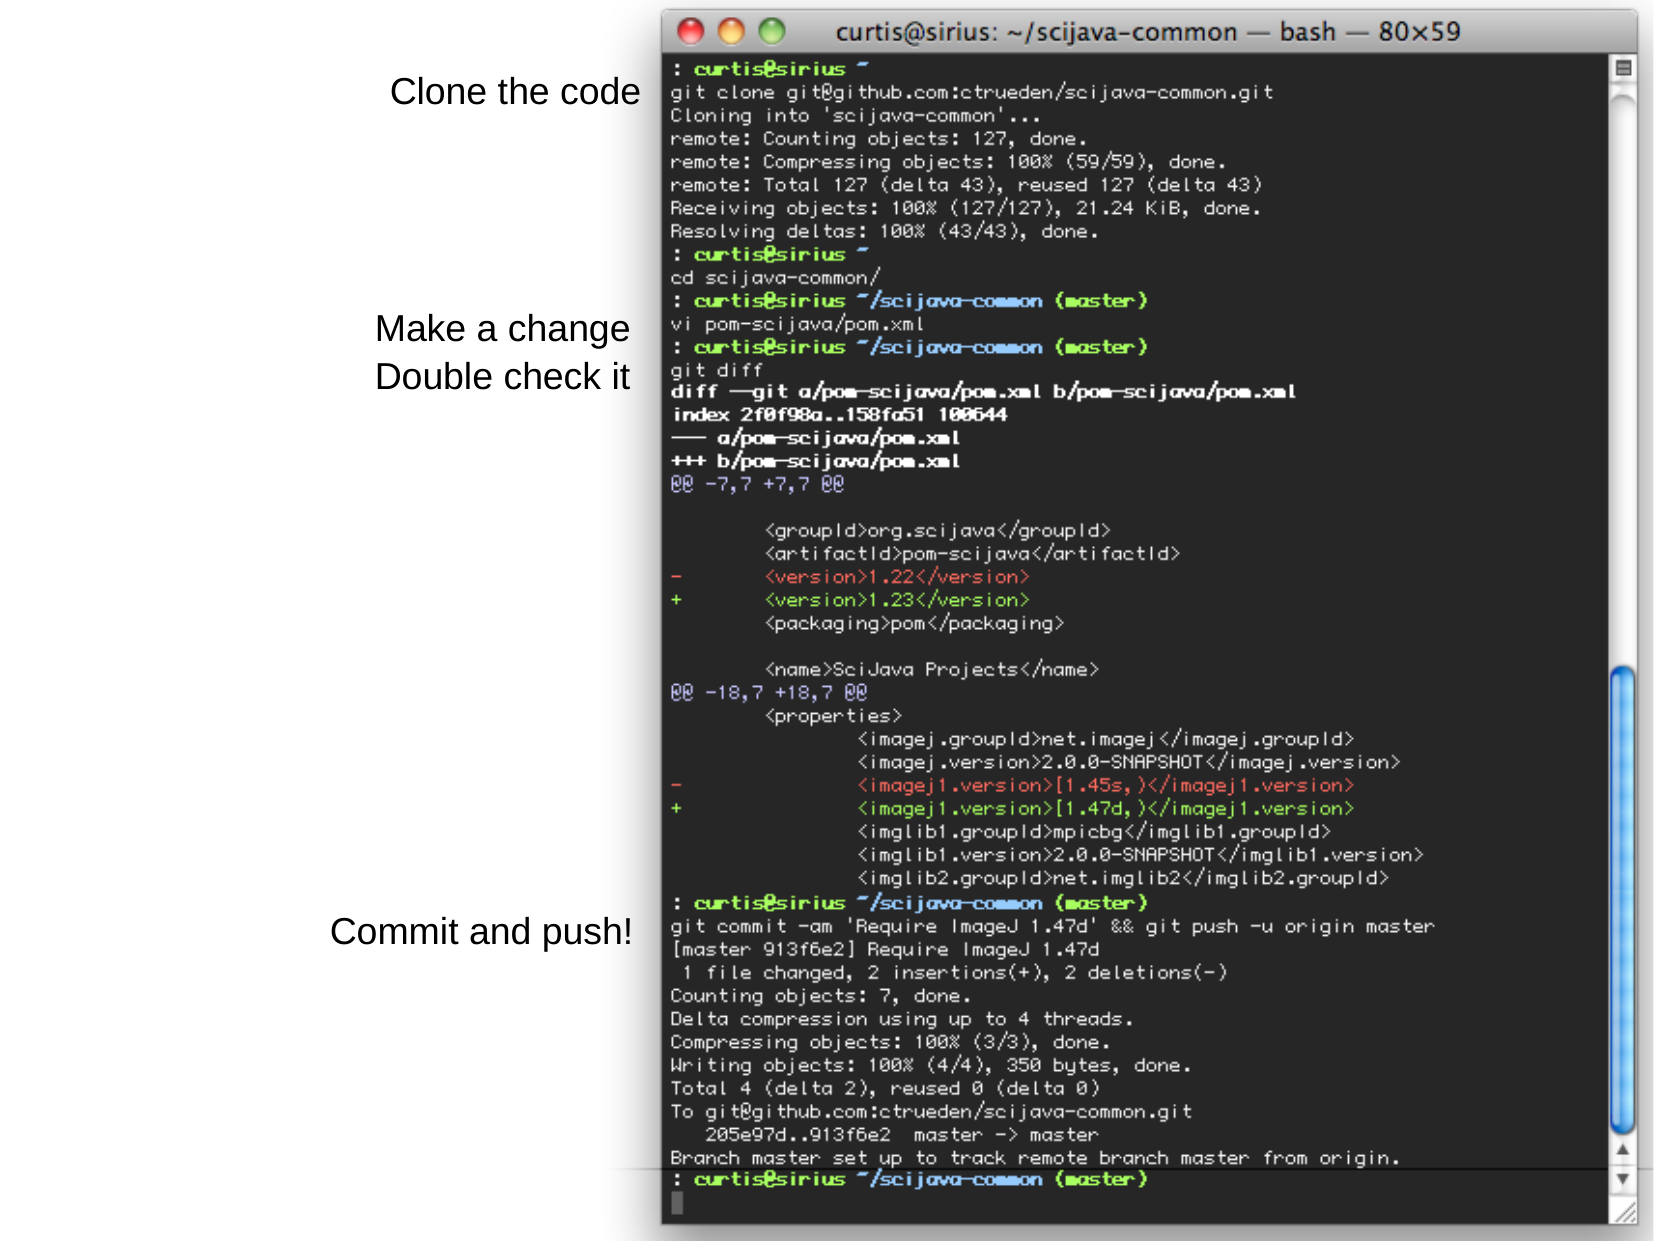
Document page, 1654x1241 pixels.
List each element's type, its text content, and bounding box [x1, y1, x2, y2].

text_box Clone the code [375, 63, 736, 121]
text_box Double check it [360, 348, 721, 406]
text_box Make a change [360, 300, 691, 348]
picture [585, 0, 1654, 1241]
text_box Commit and push! [315, 903, 676, 961]
